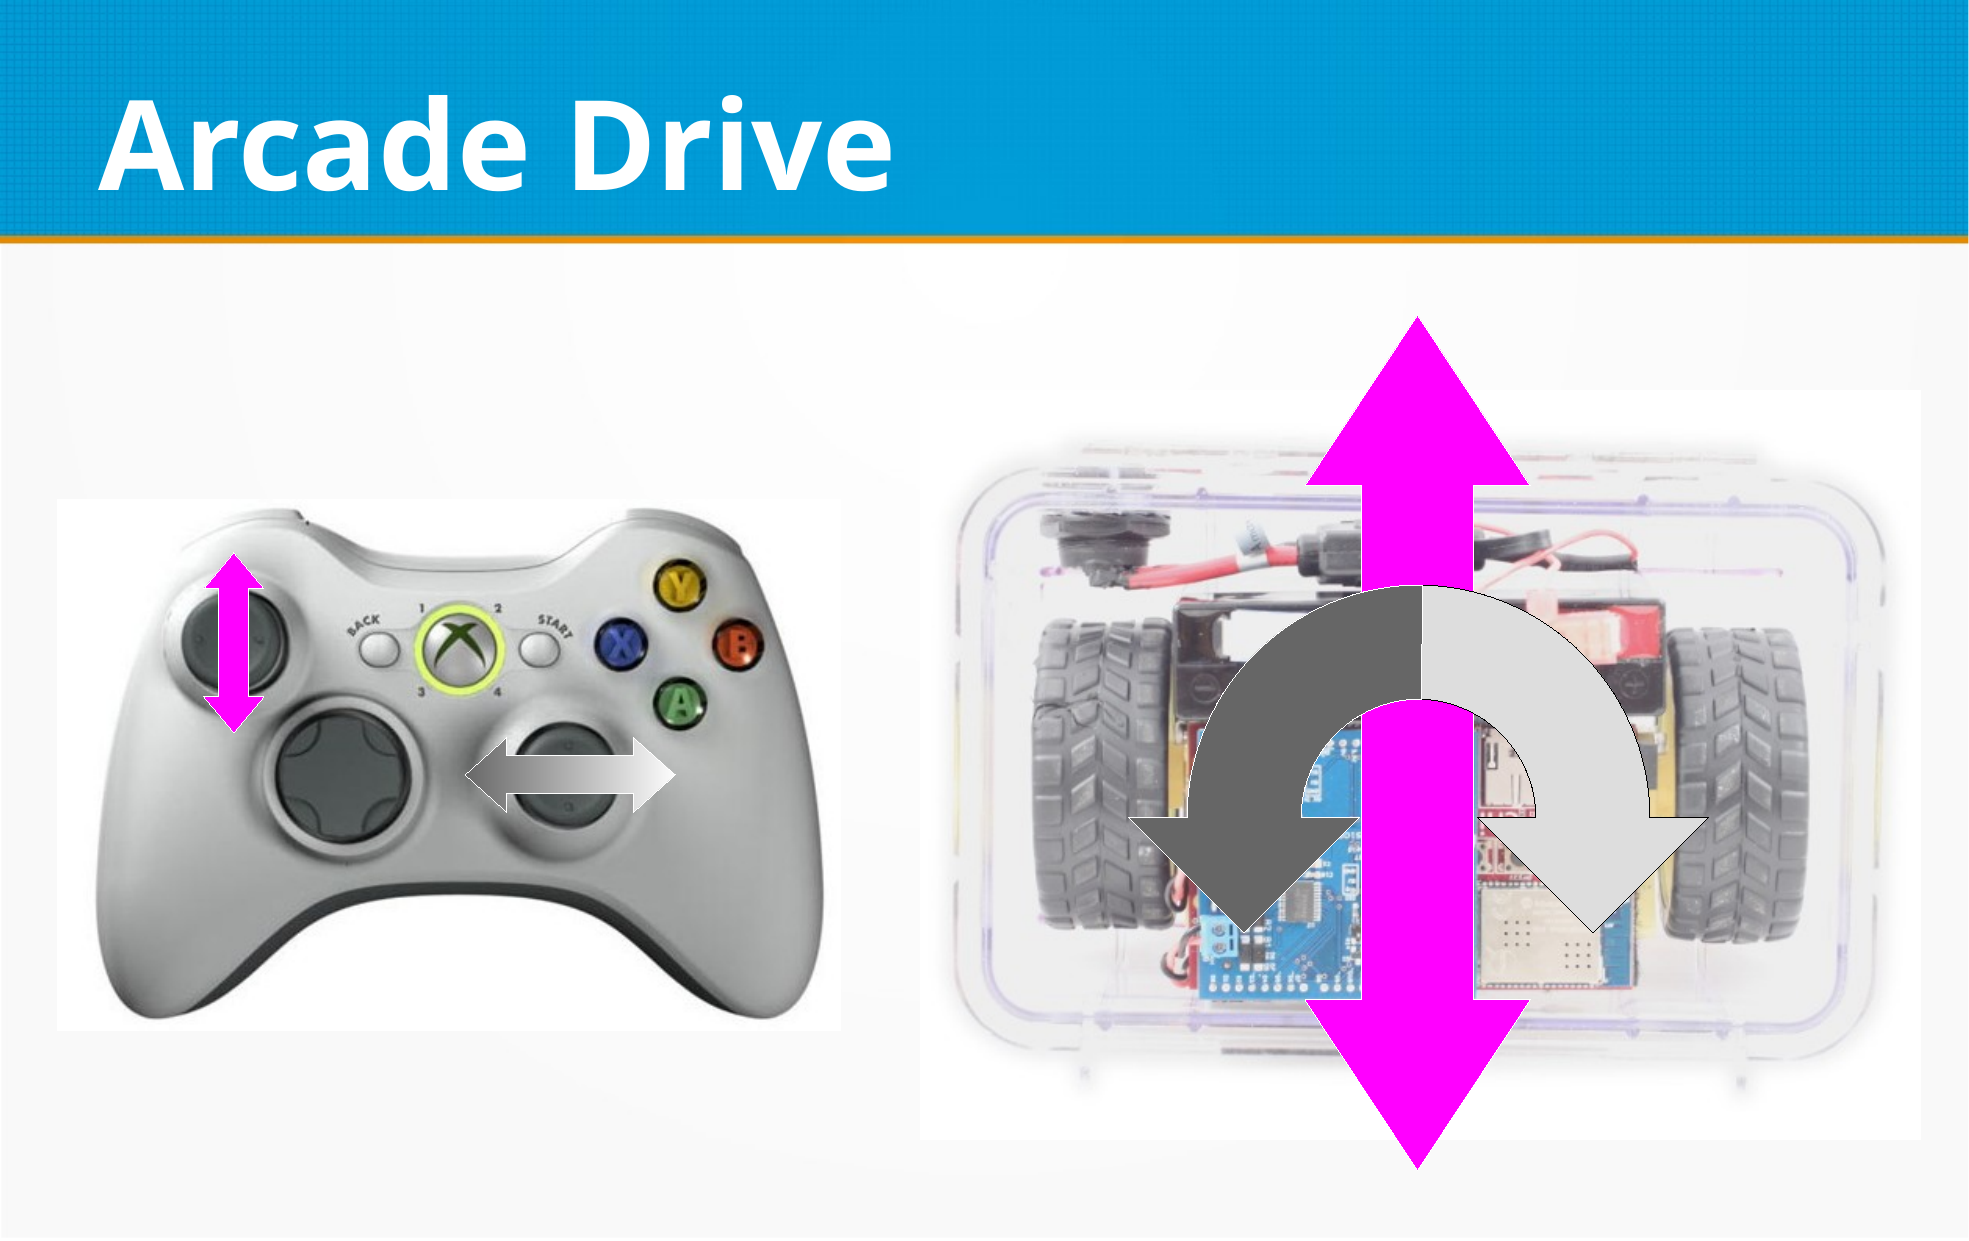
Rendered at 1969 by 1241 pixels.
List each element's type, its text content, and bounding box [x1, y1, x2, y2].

picture [0, 233, 1969, 1241]
text_box [465, 737, 676, 813]
title Arcade Drive [98, 19, 1870, 227]
text_box [1128, 315, 1709, 1171]
text_box [203, 552, 264, 733]
